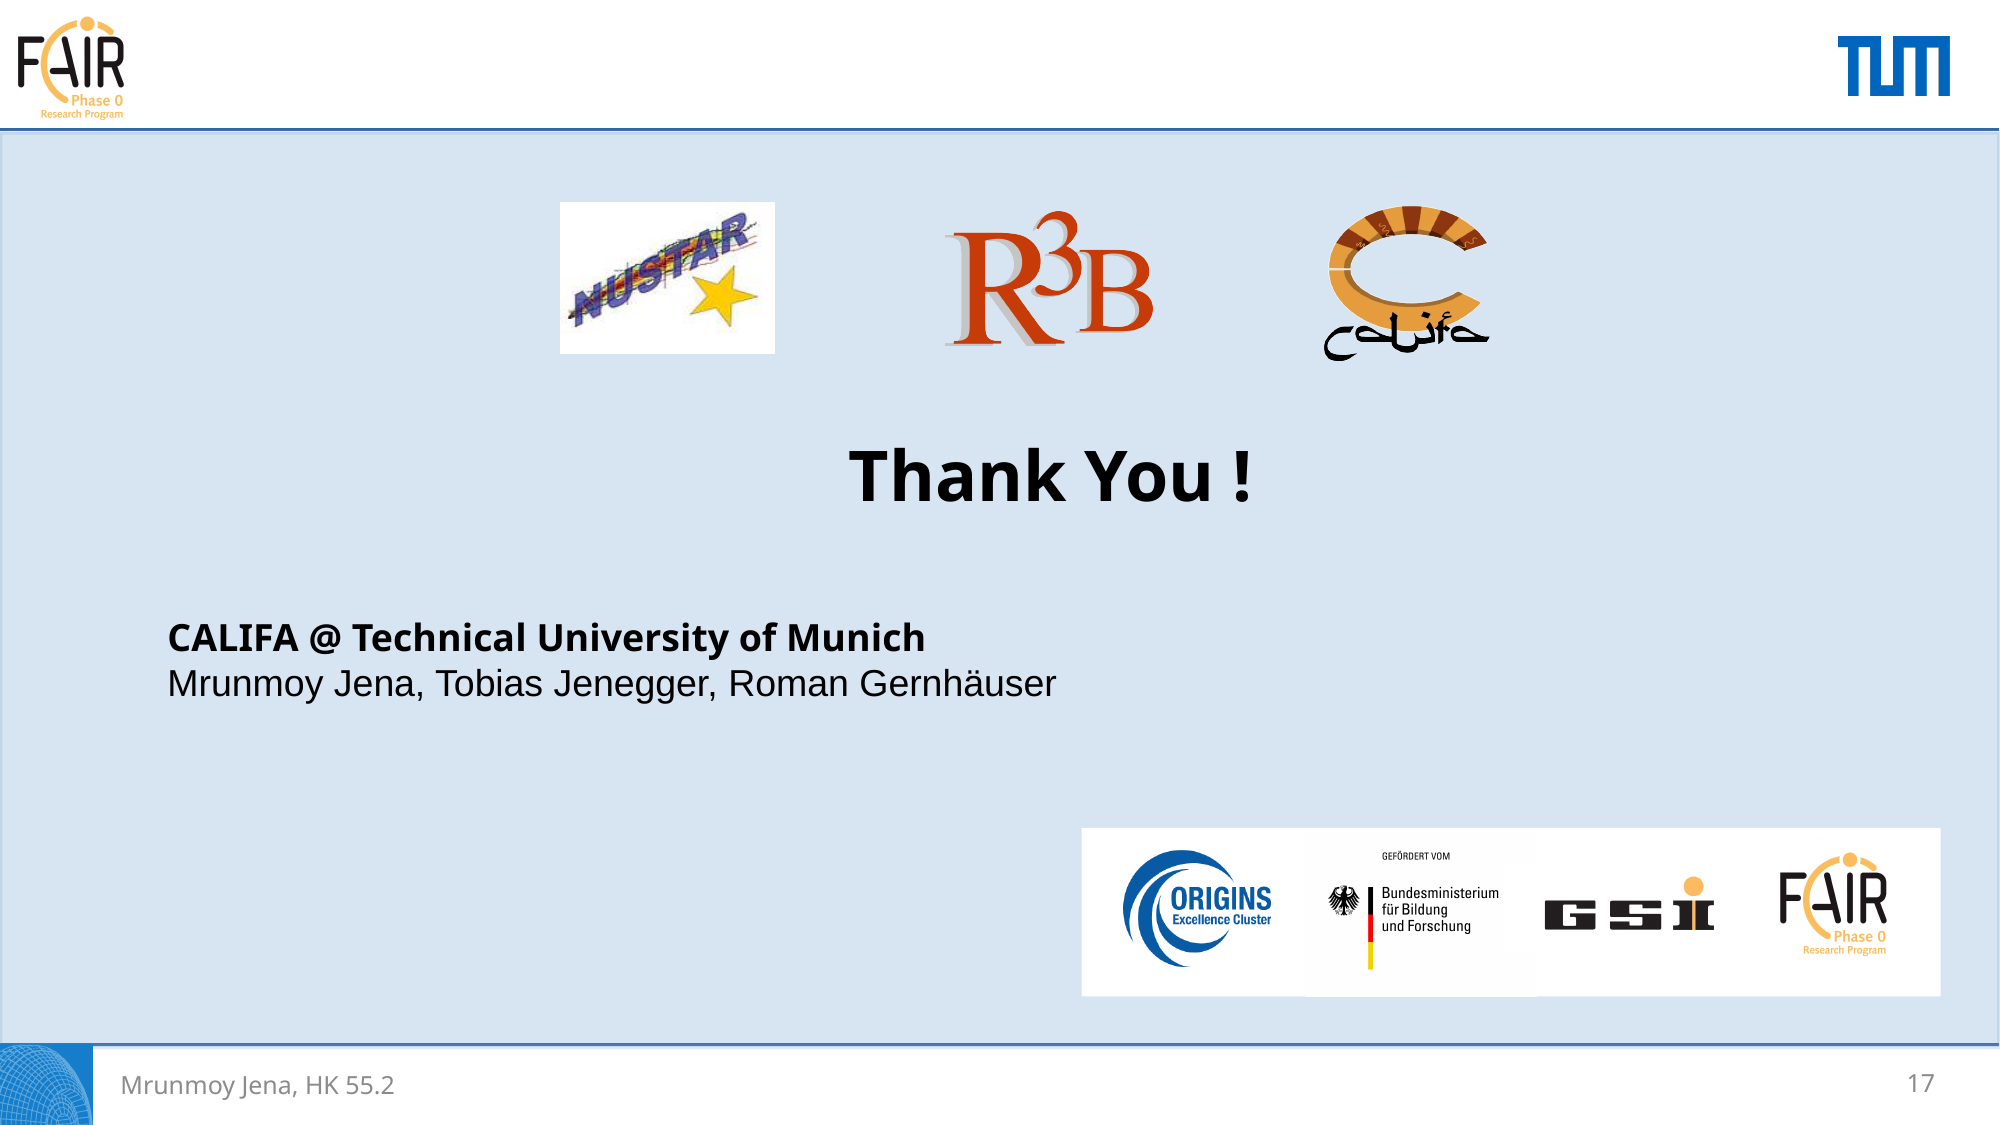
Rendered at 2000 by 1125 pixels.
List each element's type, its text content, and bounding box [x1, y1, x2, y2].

text_box [1081, 827, 1941, 997]
text_box CALIFA @ Technical University of Munich Mrunmoy Jena, Tobias Jenegger, Roman Gernhäuser [152, 603, 1674, 780]
picture [1321, 202, 1494, 366]
picture [1123, 849, 1271, 967]
picture [1305, 832, 1756, 997]
picture [945, 211, 1153, 346]
picture [1762, 835, 1905, 978]
picture [15, 15, 142, 120]
title Thank You ! [206, 433, 1896, 524]
picture [1838, 36, 1950, 96]
picture [560, 202, 775, 354]
picture [0, 1044, 93, 1125]
